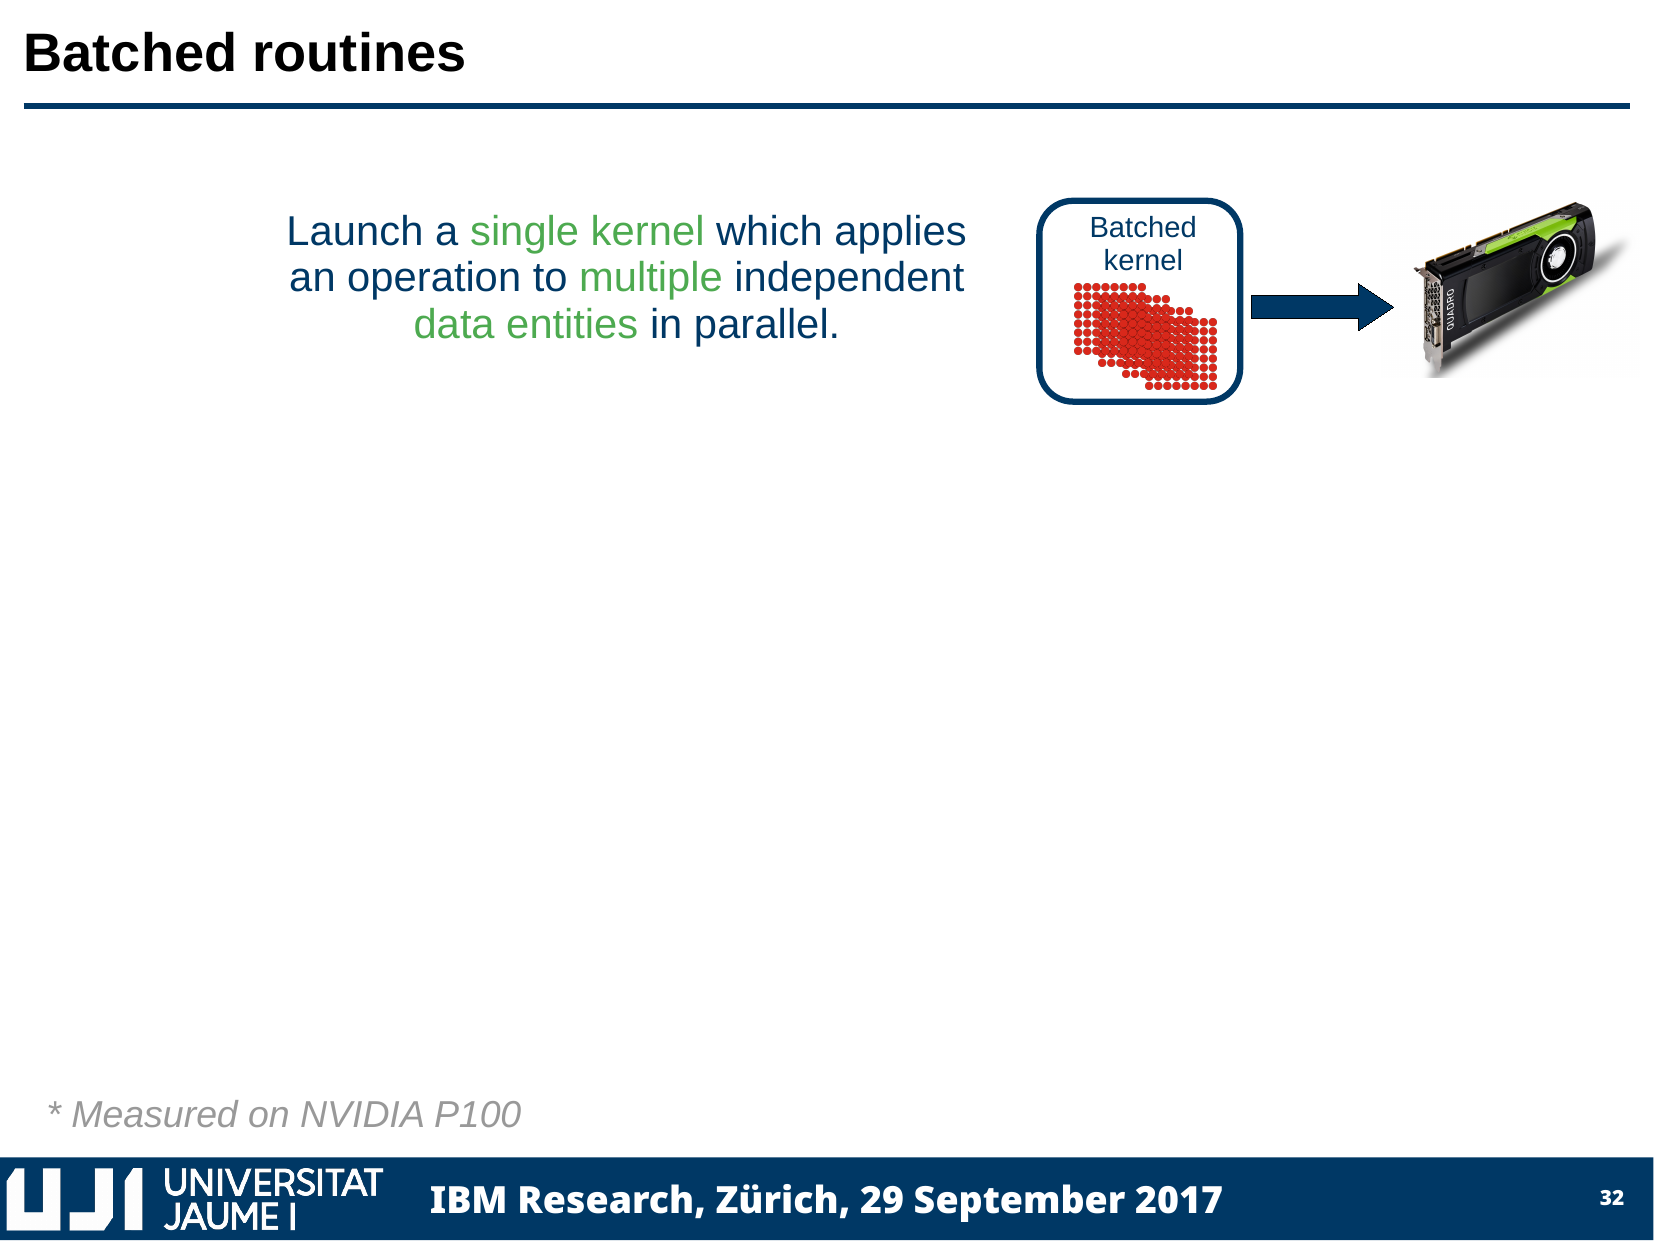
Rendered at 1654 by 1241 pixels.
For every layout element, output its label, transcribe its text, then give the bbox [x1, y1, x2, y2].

text_box * Measured on NVIDIA P100 [31, 1086, 579, 1146]
picture [1381, 200, 1640, 378]
title Batched routines [23, 0, 1630, 107]
text_box Launch a single kernel which applies an operation to multiple independent data entities in parallel. [200, 200, 1016, 355]
text_box Batched kernel [1074, 204, 1217, 284]
picture [0, 1158, 390, 1241]
picture [1074, 284, 1217, 390]
text_box [1251, 283, 1394, 331]
